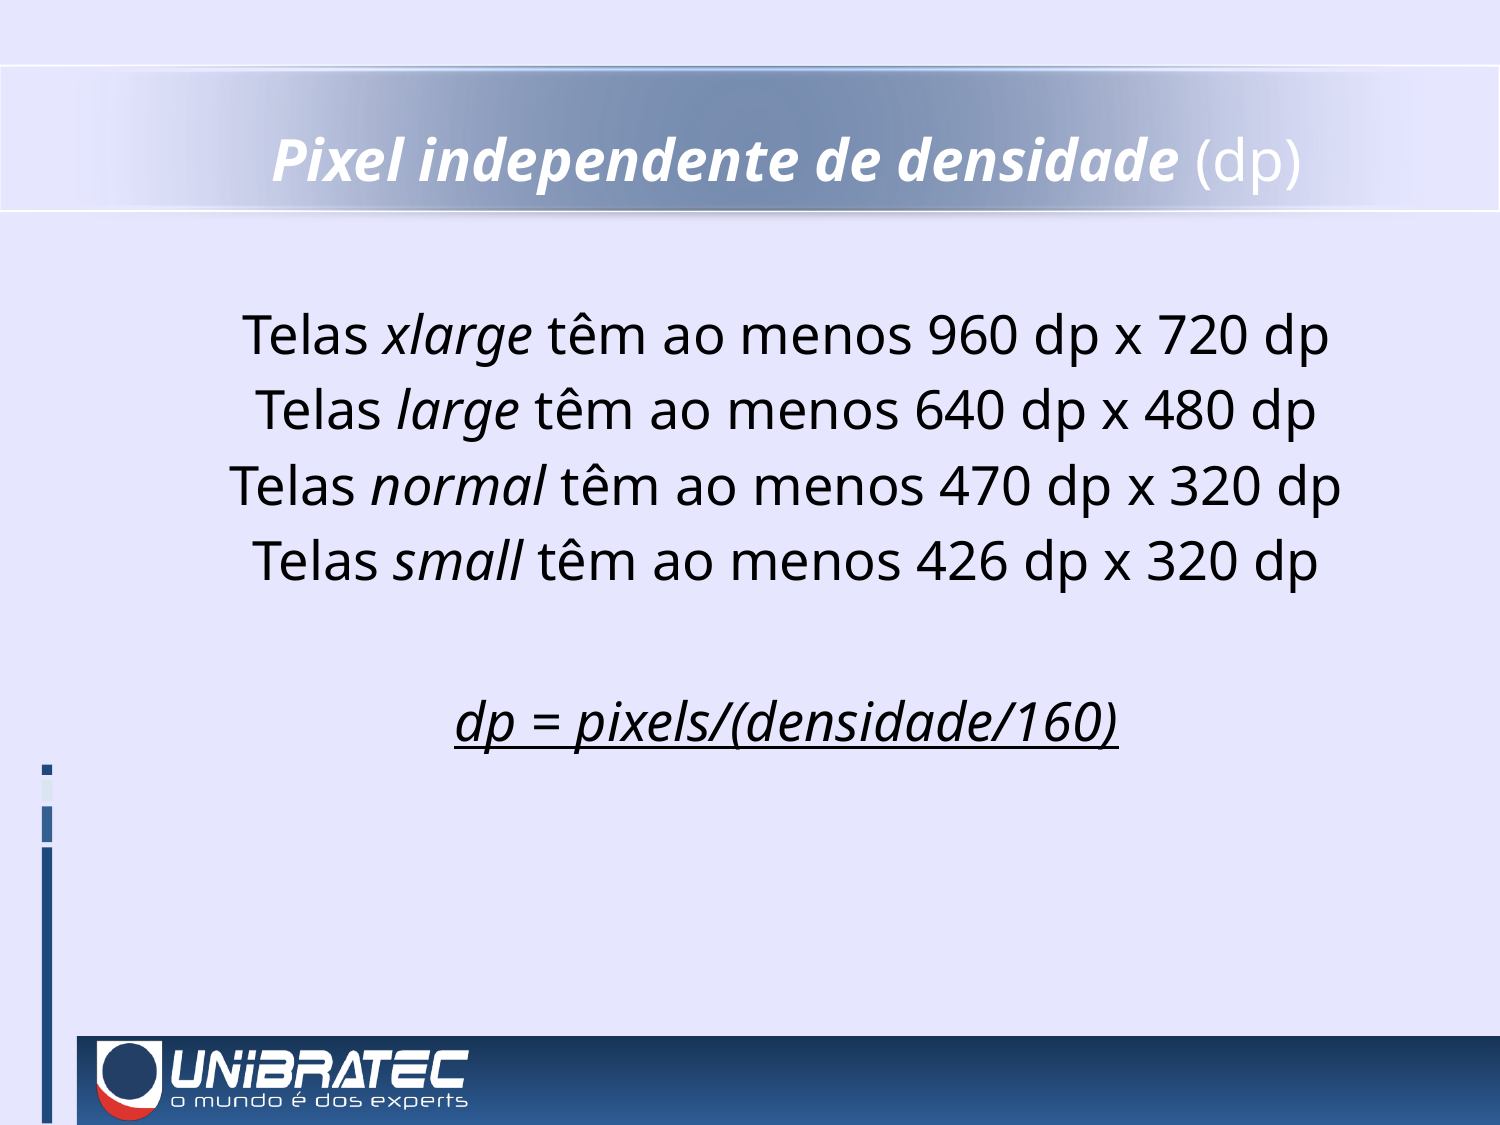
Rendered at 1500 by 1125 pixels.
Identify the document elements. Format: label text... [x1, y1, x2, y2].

title Pixel independente de densidade (dp) [150, 84, 1424, 233]
list Telas xlarge têm ao menos 960 dp x 720 dp Telas large têm ao menos 640 dp x 480 dp Telas normal têm ao menos 470 dp x 320 dp Telas small têm ao menos 426 dp x 320 dp dp = pixels/(densidade/160) [150, 292, 1424, 1042]
picture [96, 1040, 469, 1121]
picture [0, 58, 1500, 227]
